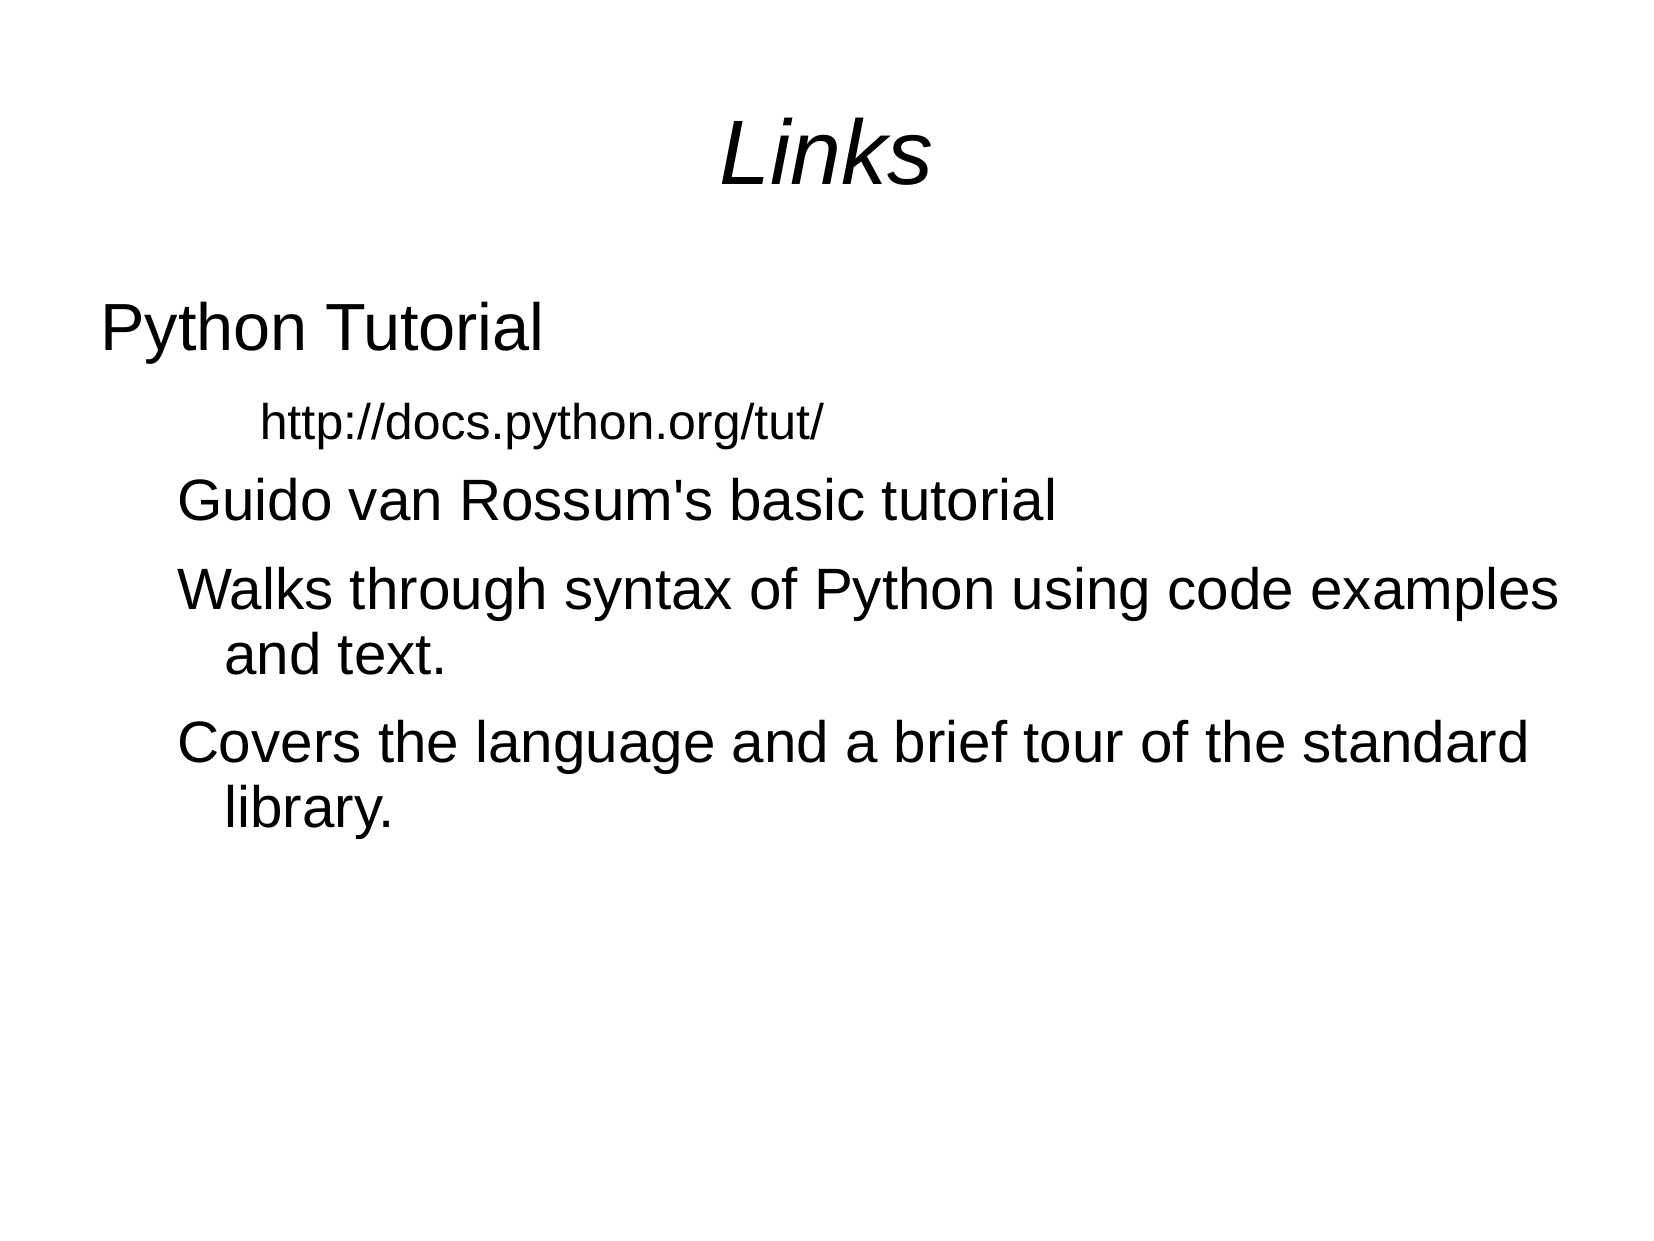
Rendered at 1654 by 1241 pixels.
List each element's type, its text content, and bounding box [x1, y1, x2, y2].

title Links [82, 56, 1571, 250]
list Python Tutorial http://docs.python.org/tut/ Guido van Rossum's basic tutorial Walks through syntax of Python using code examples and text. Covers the language and a brief tour of the standard library. [82, 290, 1571, 1094]
